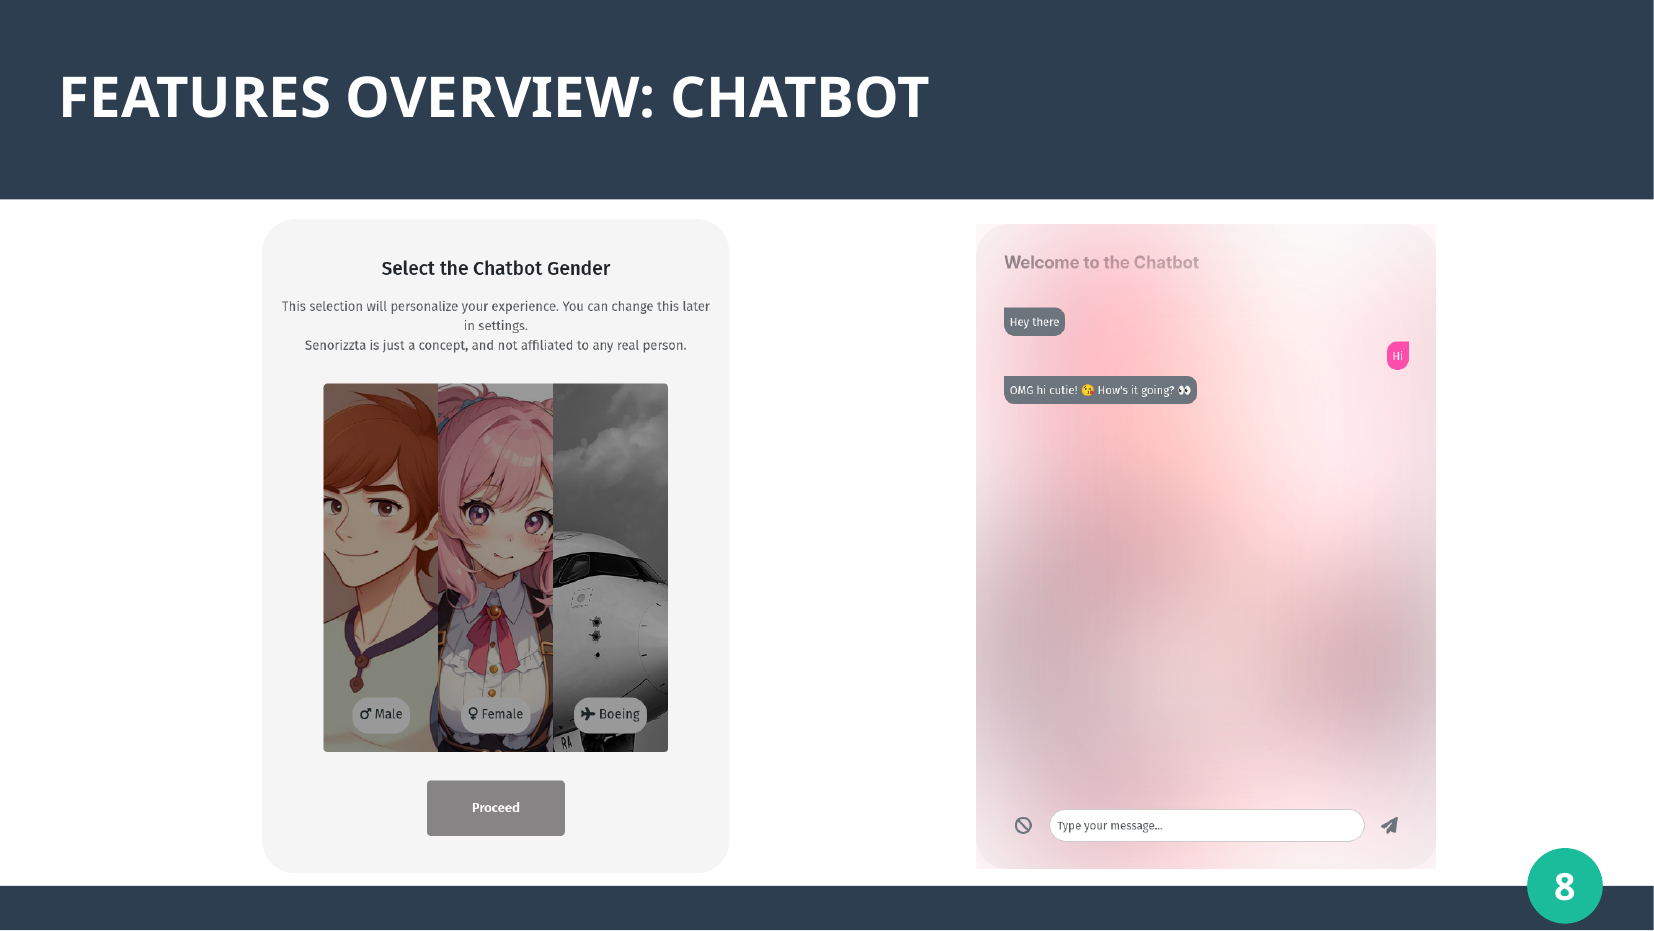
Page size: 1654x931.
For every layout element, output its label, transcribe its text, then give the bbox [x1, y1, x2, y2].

picture [262, 219, 729, 873]
picture [976, 224, 1436, 869]
title FEATURES OVERVIEW: CHATBOT [59, 37, 1595, 155]
